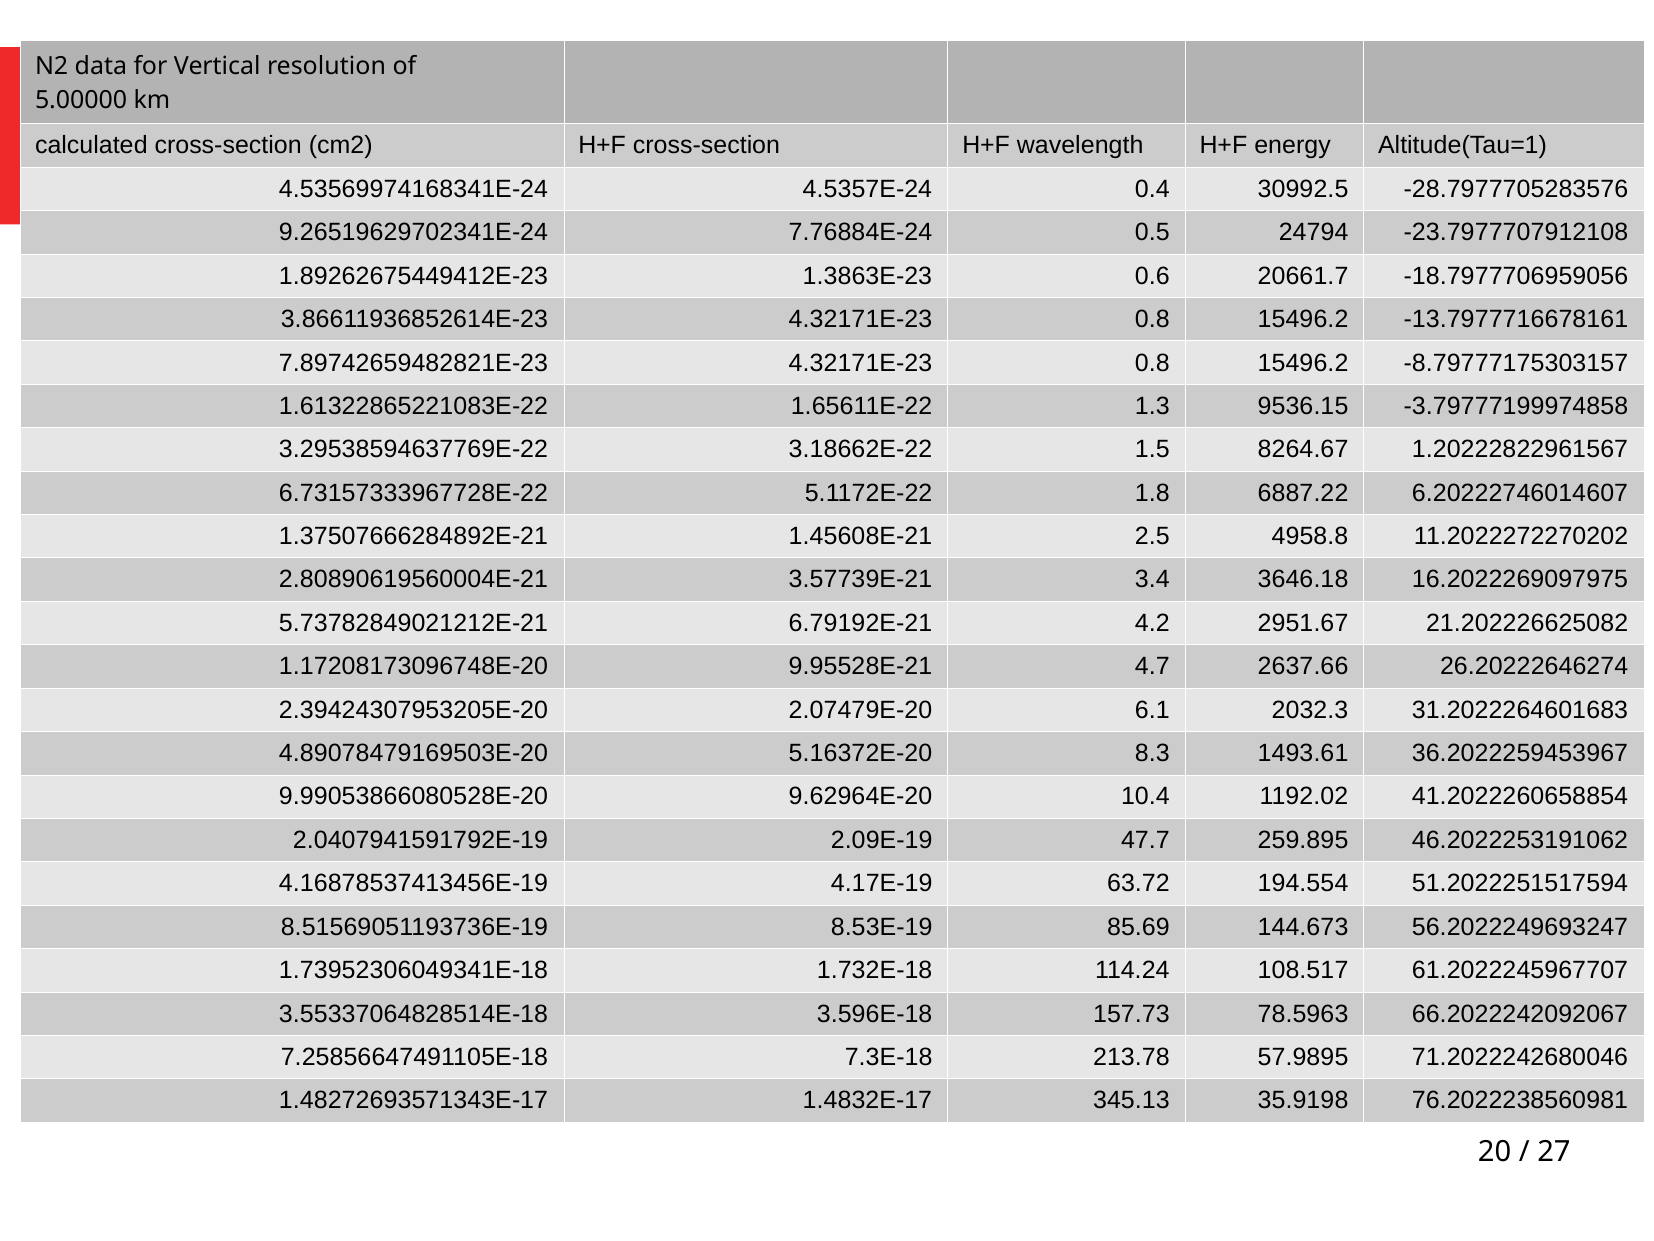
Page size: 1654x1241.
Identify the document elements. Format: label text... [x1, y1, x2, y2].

table_cell 6.20222746014607 [1364, 472, 1644, 514]
table_cell 56.2022249693247 [1364, 906, 1644, 948]
table_cell 35.9198 [1186, 1079, 1363, 1122]
table_cell 41.2022260658854 [1364, 776, 1644, 818]
table_cell 108.517 [1186, 949, 1363, 992]
table_header [1186, 41, 1363, 123]
table_cell 3.86611936852614E-23 [21, 298, 564, 340]
table_cell 7.89742659482821E-23 [21, 341, 564, 384]
table_cell 15496.2 [1186, 298, 1363, 340]
table_cell 9.26519629702341E-24 [21, 211, 564, 254]
table_cell 3.4 [948, 558, 1185, 601]
table_cell 10.4 [948, 776, 1185, 818]
table_cell 24794 [1186, 211, 1363, 254]
table_cell 3.57739E-21 [565, 558, 947, 601]
table_cell 7.76884E-24 [565, 211, 947, 254]
table_cell 1192.02 [1186, 776, 1363, 818]
table_cell 1.3 [948, 385, 1185, 427]
table_cell 1.37507666284892E-21 [21, 515, 564, 557]
table_cell 2.5 [948, 515, 1185, 557]
table_cell -13.7977716678161 [1364, 298, 1644, 340]
table_cell -28.7977705283576 [1364, 168, 1644, 210]
table_cell 6.79192E-21 [565, 602, 947, 644]
table_cell 2032.3 [1186, 689, 1363, 731]
table_cell 4.89078479169503E-20 [21, 732, 564, 775]
table_cell 3646.18 [1186, 558, 1363, 601]
table_cell 1.3863E-23 [565, 255, 947, 297]
table_cell 21.202226625082 [1364, 602, 1644, 644]
table_cell 76.2022238560981 [1364, 1079, 1644, 1122]
table_cell -23.7977707912108 [1364, 211, 1644, 254]
table_cell 0.8 [948, 298, 1185, 340]
table_cell 4.16878537413456E-19 [21, 862, 564, 905]
table_cell 7.25856647491105E-18 [21, 1036, 564, 1078]
table_cell 2.07479E-20 [565, 689, 947, 731]
table_cell 4958.8 [1186, 515, 1363, 557]
table_cell 20661.7 [1186, 255, 1363, 297]
table_cell 8264.67 [1186, 428, 1363, 471]
table_cell Altitude(Tau=1) [1364, 124, 1644, 167]
table_cell 4.32171E-23 [565, 341, 947, 384]
table_cell 9.62964E-20 [565, 776, 947, 818]
table_cell 4.17E-19 [565, 862, 947, 905]
table_cell 5.73782849021212E-21 [21, 602, 564, 644]
table_cell 3.55337064828514E-18 [21, 993, 564, 1035]
table_cell 1.89262675449412E-23 [21, 255, 564, 297]
table_cell 6.1 [948, 689, 1185, 731]
table_cell 4.5357E-24 [565, 168, 947, 210]
table_cell -18.7977706959056 [1364, 255, 1644, 297]
table_cell 15496.2 [1186, 341, 1363, 384]
table_cell 1.20222822961567 [1364, 428, 1644, 471]
table_cell 6.73157333967728E-22 [21, 472, 564, 514]
table_cell 6887.22 [1186, 472, 1363, 514]
table_cell 47.7 [948, 819, 1185, 861]
table_cell 3.596E-18 [565, 993, 947, 1035]
table_cell 1493.61 [1186, 732, 1363, 775]
table_cell 2.0407941591792E-19 [21, 819, 564, 861]
table_header [948, 41, 1185, 123]
table_cell 61.2022245967707 [1364, 949, 1644, 992]
table_cell 3.29538594637769E-22 [21, 428, 564, 471]
table_cell 71.2022242680046 [1364, 1036, 1644, 1078]
table_cell 1.48272693571343E-17 [21, 1079, 564, 1122]
table_header [1364, 41, 1644, 123]
table_header N2 data for Vertical resolution of 5.00000 km [21, 41, 564, 123]
table_cell 11.2022272270202 [1364, 515, 1644, 557]
table_cell 57.9895 [1186, 1036, 1363, 1078]
table_cell 1.732E-18 [565, 949, 947, 992]
table_cell 1.4832E-17 [565, 1079, 947, 1122]
table_cell 63.72 [948, 862, 1185, 905]
table_cell H+F cross-section [565, 124, 947, 167]
table_cell 1.8 [948, 472, 1185, 514]
table_cell 2637.66 [1186, 645, 1363, 688]
table_cell 3.18662E-22 [565, 428, 947, 471]
table_cell H+F energy [1186, 124, 1363, 167]
table_cell 2951.67 [1186, 602, 1363, 644]
table_cell 4.32171E-23 [565, 298, 947, 340]
table_cell 1.65611E-22 [565, 385, 947, 427]
table_cell 0.8 [948, 341, 1185, 384]
table_cell 4.2 [948, 602, 1185, 644]
table_cell 85.69 [948, 906, 1185, 948]
table_cell 5.16372E-20 [565, 732, 947, 775]
table_cell 213.78 [948, 1036, 1185, 1078]
table_cell 0.4 [948, 168, 1185, 210]
table_cell 9.99053866080528E-20 [21, 776, 564, 818]
table_cell H+F wavelength [948, 124, 1185, 167]
table_cell 9536.15 [1186, 385, 1363, 427]
table_cell 4.53569974168341E-24 [21, 168, 564, 210]
table_cell 36.2022259453967 [1364, 732, 1644, 775]
table_cell 16.2022269097975 [1364, 558, 1644, 601]
table_cell -8.79777175303157 [1364, 341, 1644, 384]
table_cell 157.73 [948, 993, 1185, 1035]
table_cell 26.20222646274 [1364, 645, 1644, 688]
table_cell 31.2022264601683 [1364, 689, 1644, 731]
table_cell 51.2022251517594 [1364, 862, 1644, 905]
table_cell -3.79777199974858 [1364, 385, 1644, 427]
table_cell 114.24 [948, 949, 1185, 992]
table_cell 78.5963 [1186, 993, 1363, 1035]
table_cell 5.1172E-22 [565, 472, 947, 514]
table_cell 0.5 [948, 211, 1185, 254]
table_cell 7.3E-18 [565, 1036, 947, 1078]
table_cell 2.80890619560004E-21 [21, 558, 564, 601]
table_cell 1.17208173096748E-20 [21, 645, 564, 688]
table_cell 1.61322865221083E-22 [21, 385, 564, 427]
table_cell 46.2022253191062 [1364, 819, 1644, 861]
table_cell 1.5 [948, 428, 1185, 471]
table_cell 259.895 [1186, 819, 1363, 861]
table_cell 2.09E-19 [565, 819, 947, 861]
table_header [565, 41, 947, 123]
table_cell 8.51569051193736E-19 [21, 906, 564, 948]
table_cell 1.45608E-21 [565, 515, 947, 557]
table_cell 4.7 [948, 645, 1185, 688]
table_cell 0.6 [948, 255, 1185, 297]
table_cell 30992.5 [1186, 168, 1363, 210]
table_cell 1.73952306049341E-18 [21, 949, 564, 992]
table_cell 8.53E-19 [565, 906, 947, 948]
table_cell 345.13 [948, 1079, 1185, 1122]
table_cell 66.2022242092067 [1364, 993, 1644, 1035]
table_cell calculated cross-section (cm2) [21, 124, 564, 167]
table_cell 9.95528E-21 [565, 645, 947, 688]
table_cell 194.554 [1186, 862, 1363, 905]
table_cell 2.39424307953205E-20 [21, 689, 564, 731]
table_cell 8.3 [948, 732, 1185, 775]
table_cell 144.673 [1186, 906, 1363, 948]
